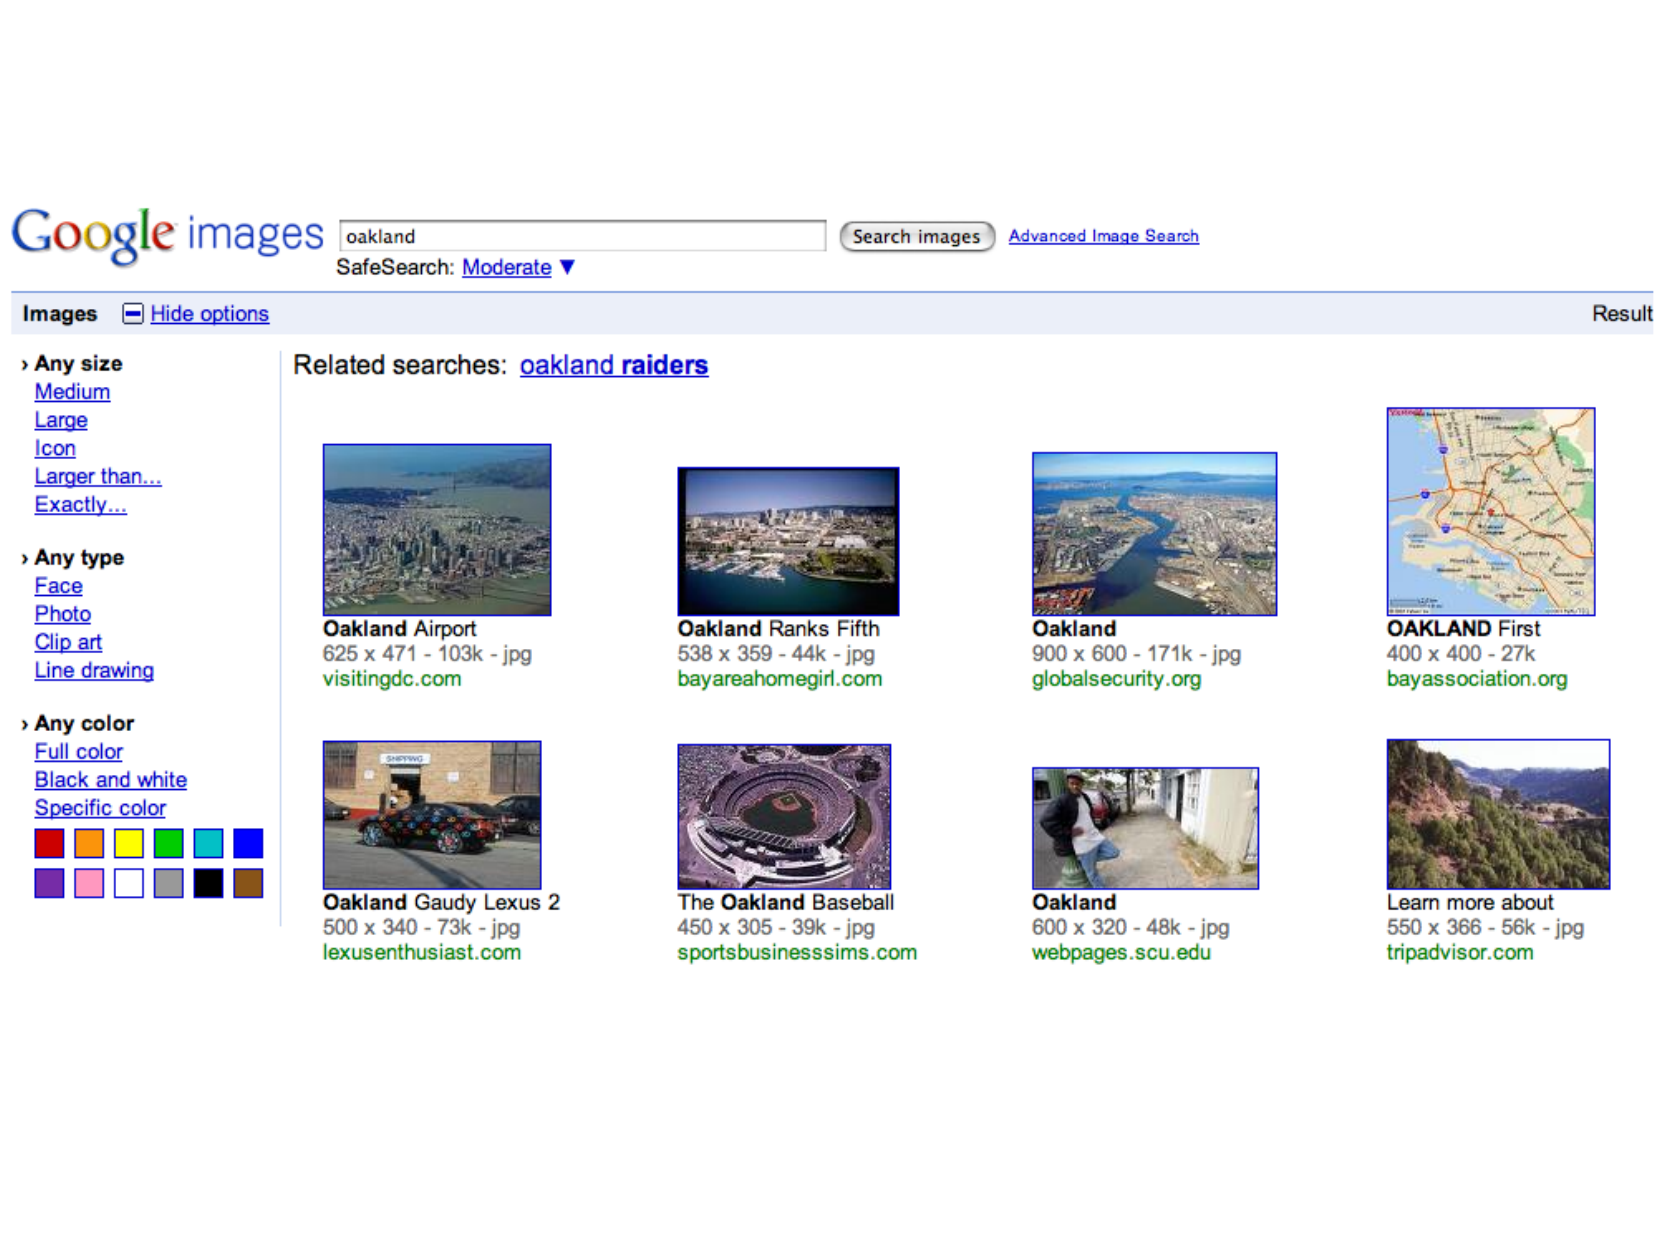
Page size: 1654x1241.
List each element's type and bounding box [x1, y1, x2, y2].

picture [0, 187, 1654, 993]
